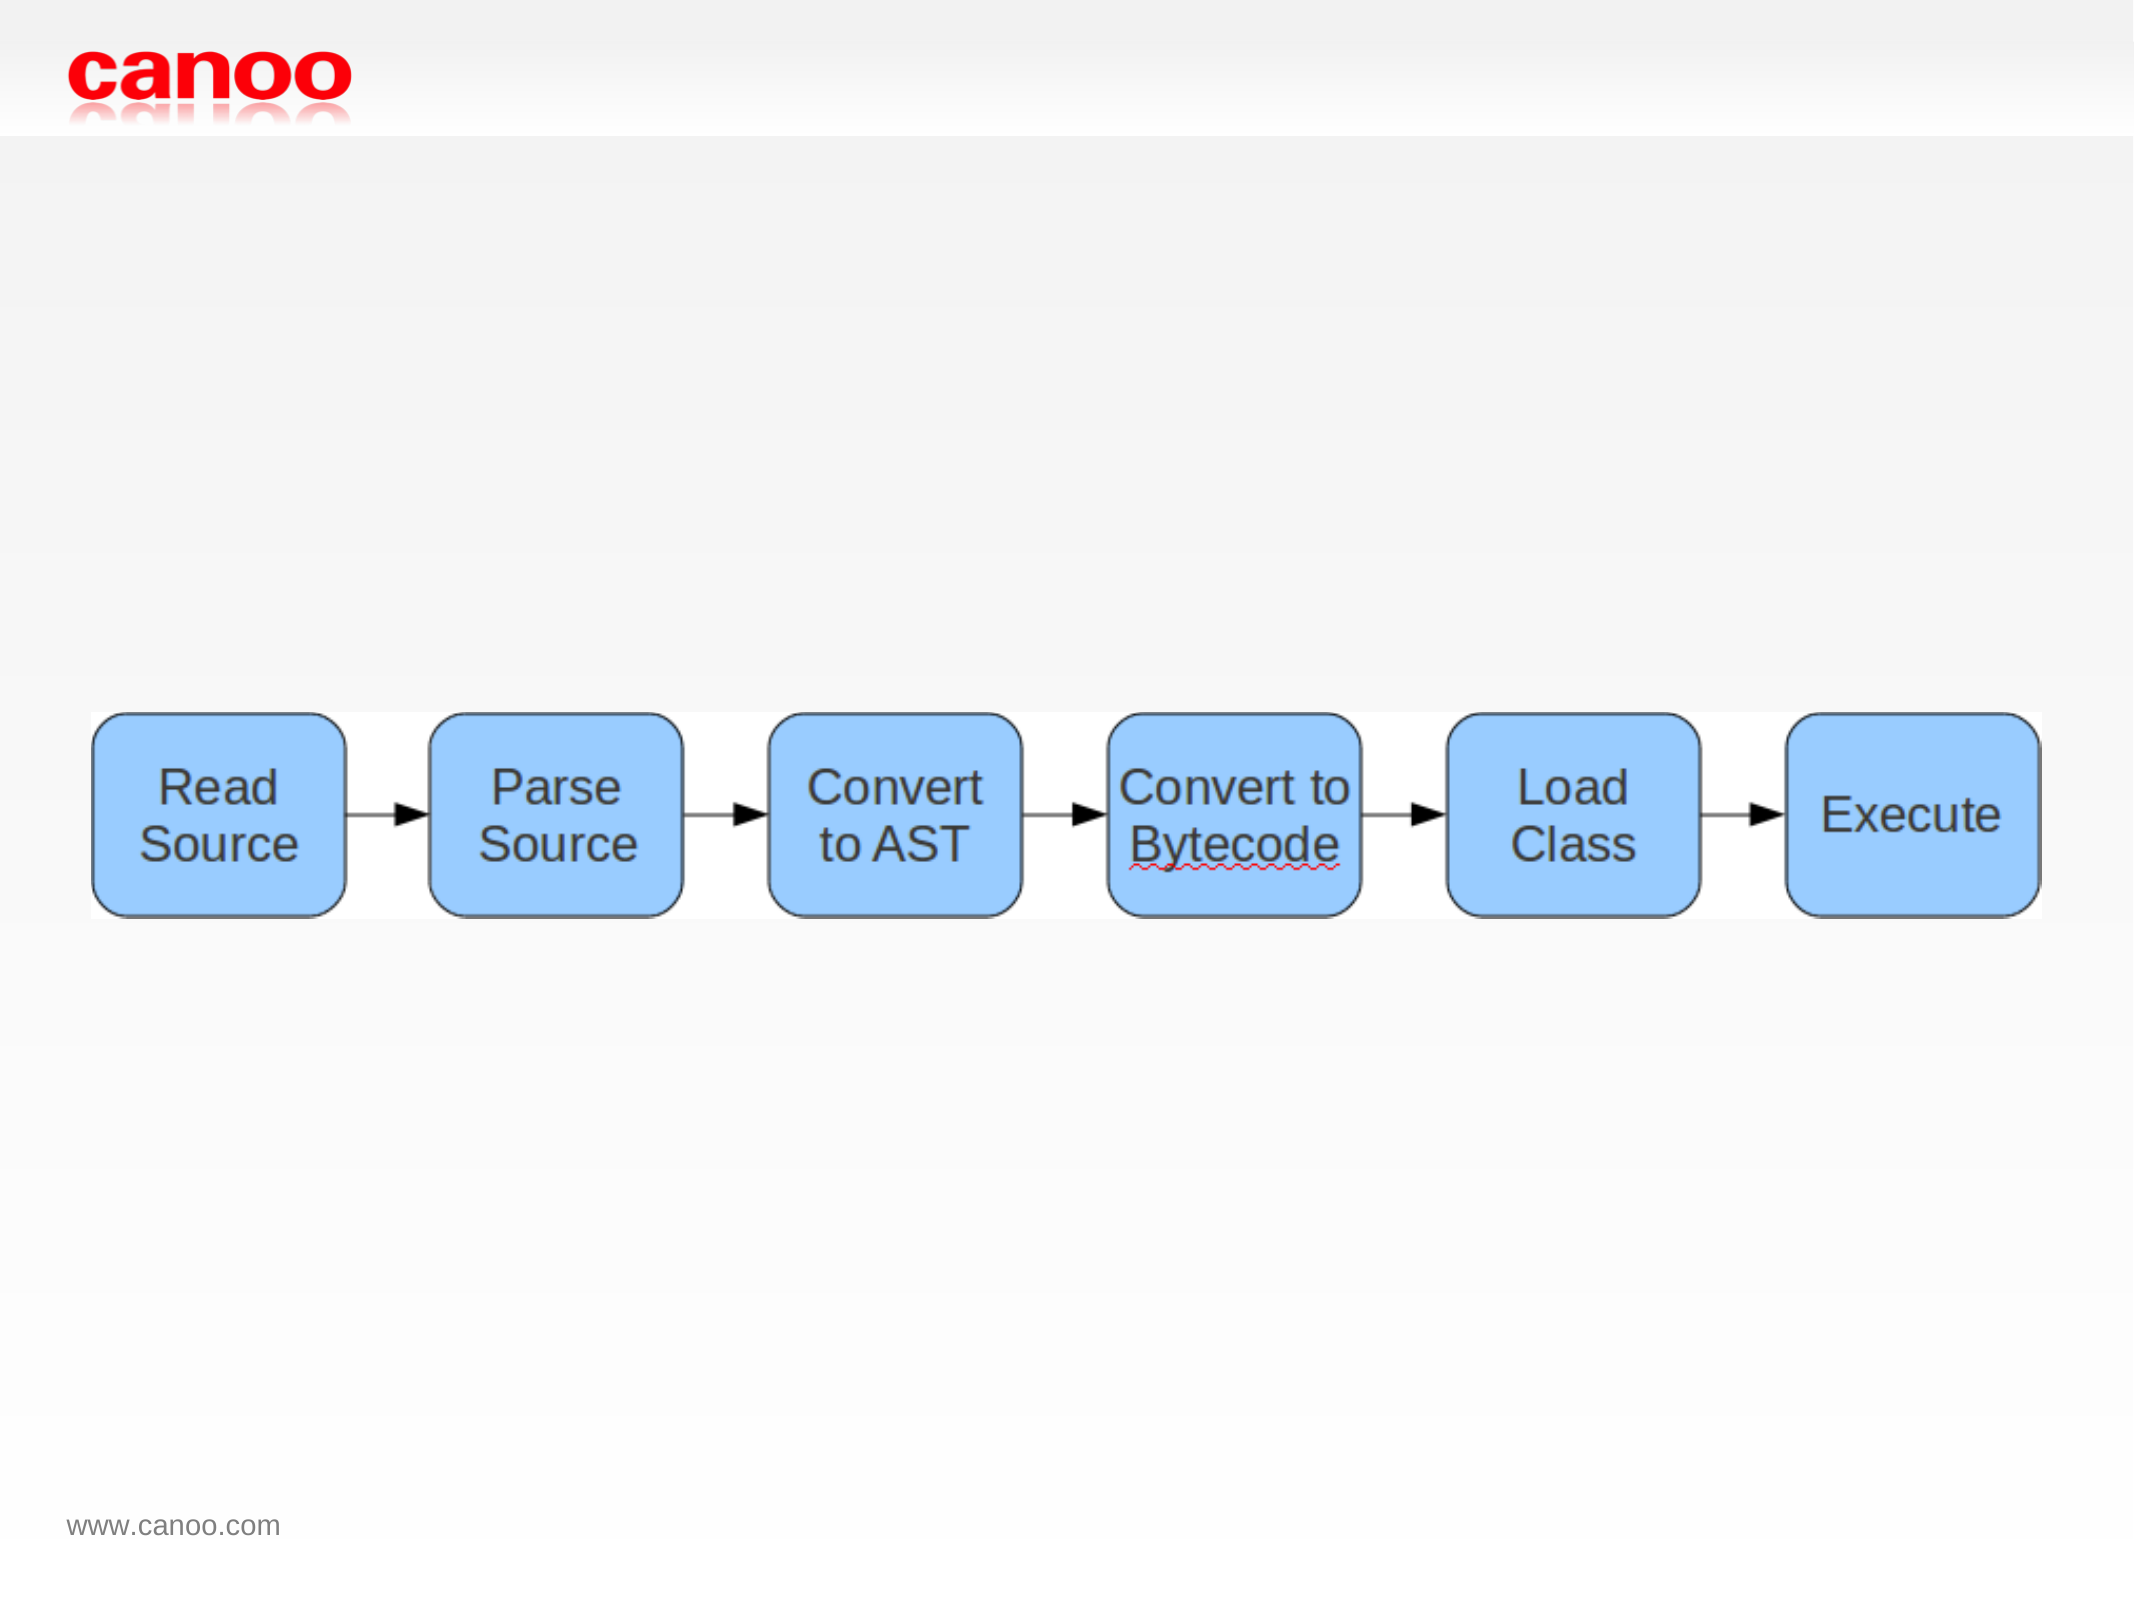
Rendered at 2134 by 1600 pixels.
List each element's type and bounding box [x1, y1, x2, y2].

picture [91, 712, 2042, 919]
picture [65, 48, 353, 154]
